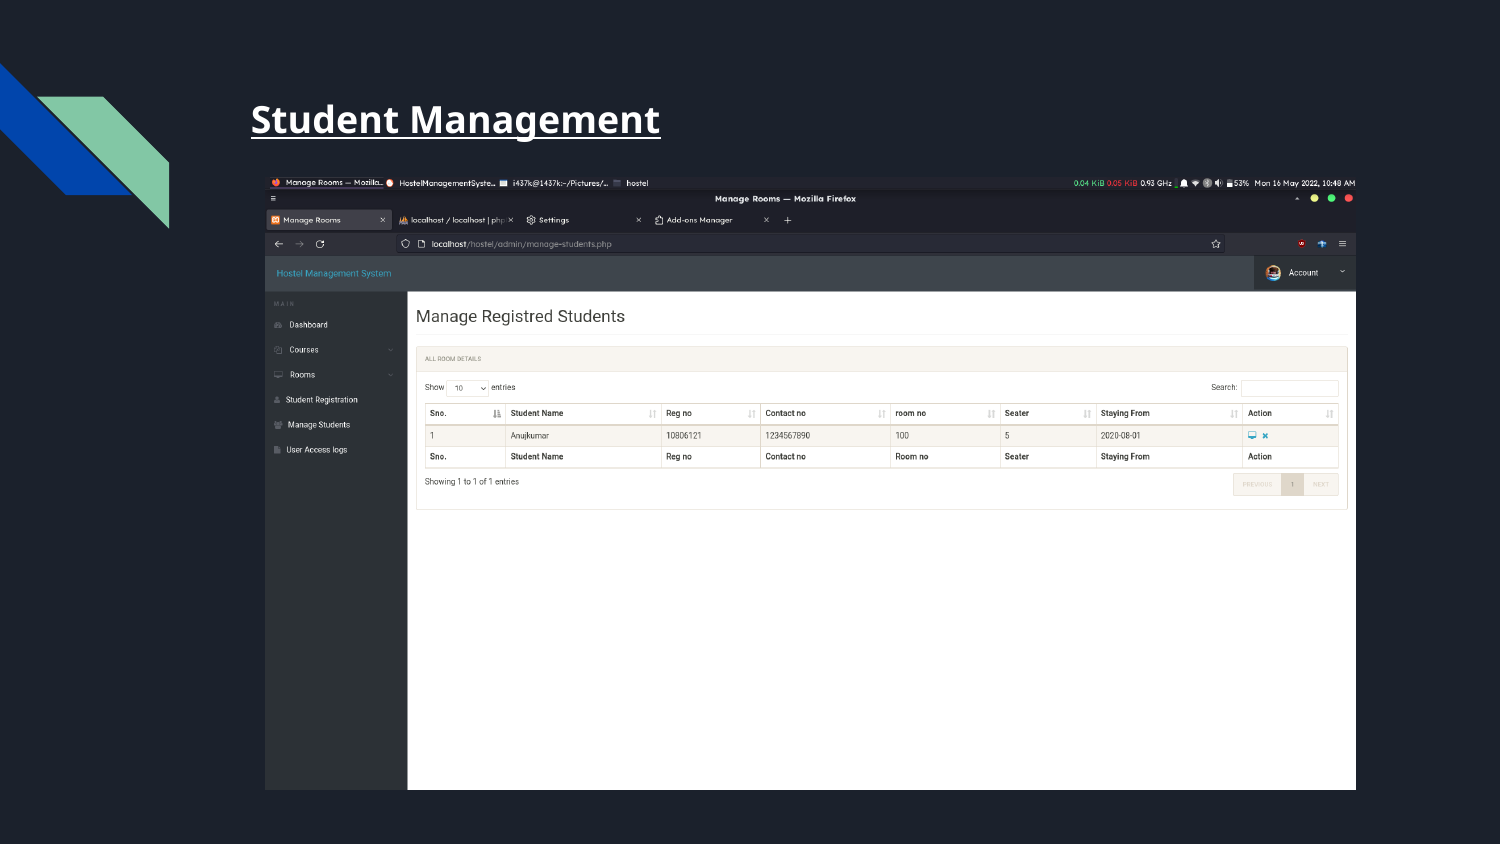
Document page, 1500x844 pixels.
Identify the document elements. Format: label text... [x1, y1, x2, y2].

picture [265, 177, 1356, 790]
text_box Student Management [236, 88, 679, 151]
